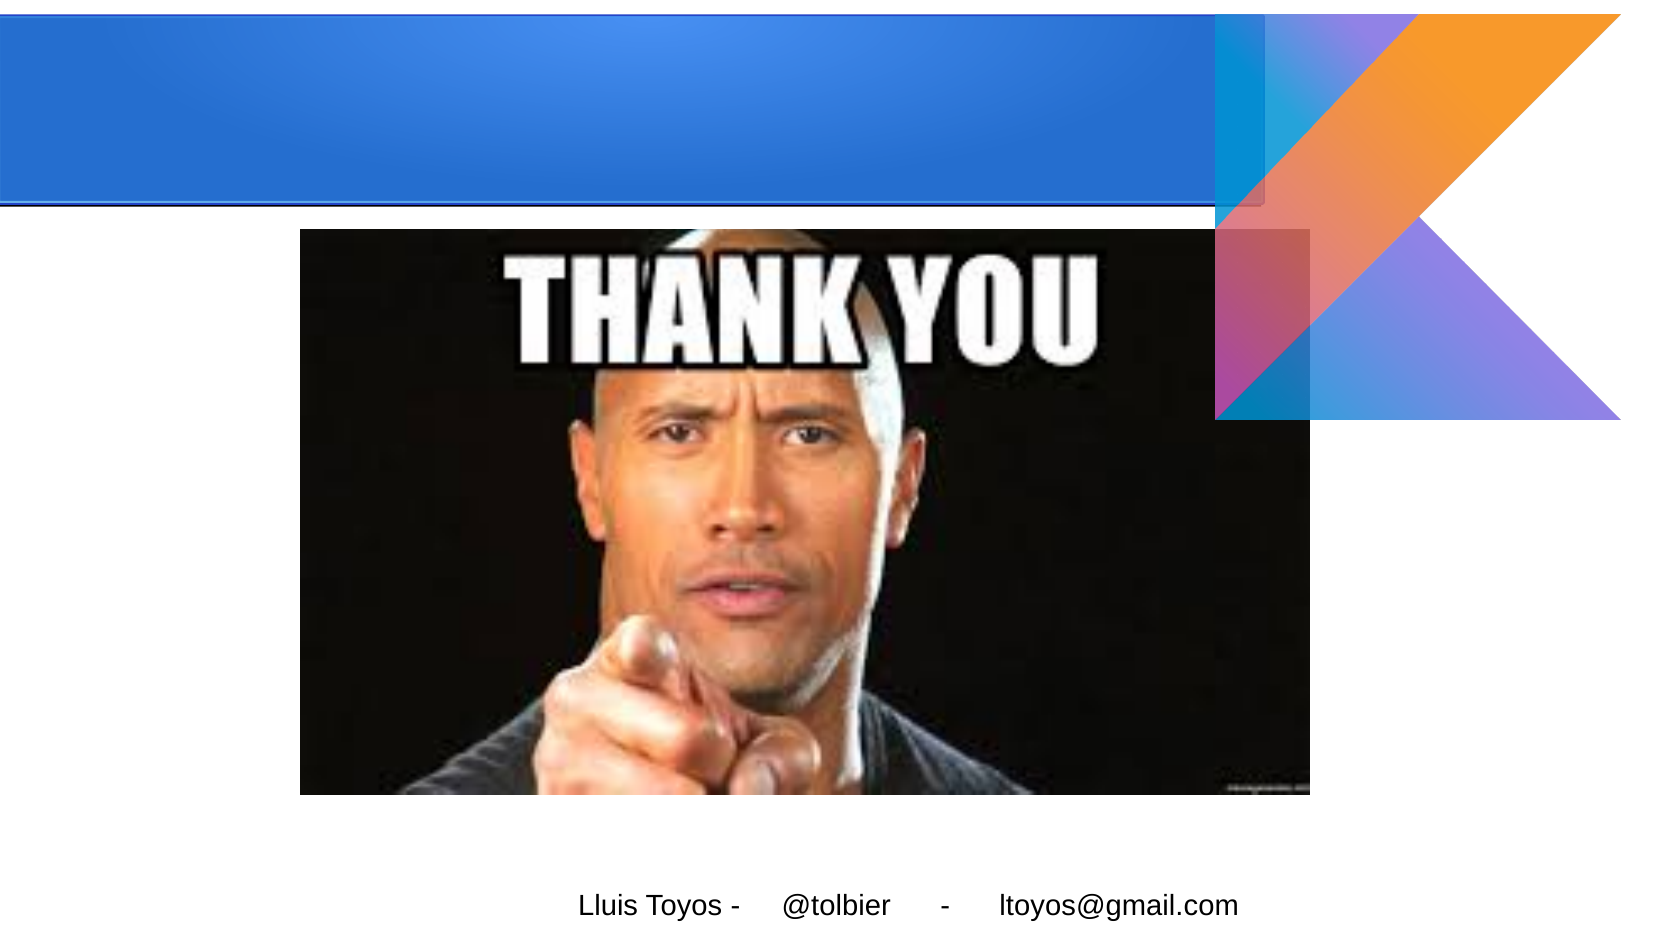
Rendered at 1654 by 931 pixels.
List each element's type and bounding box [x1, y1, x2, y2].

picture [300, 14, 1621, 796]
